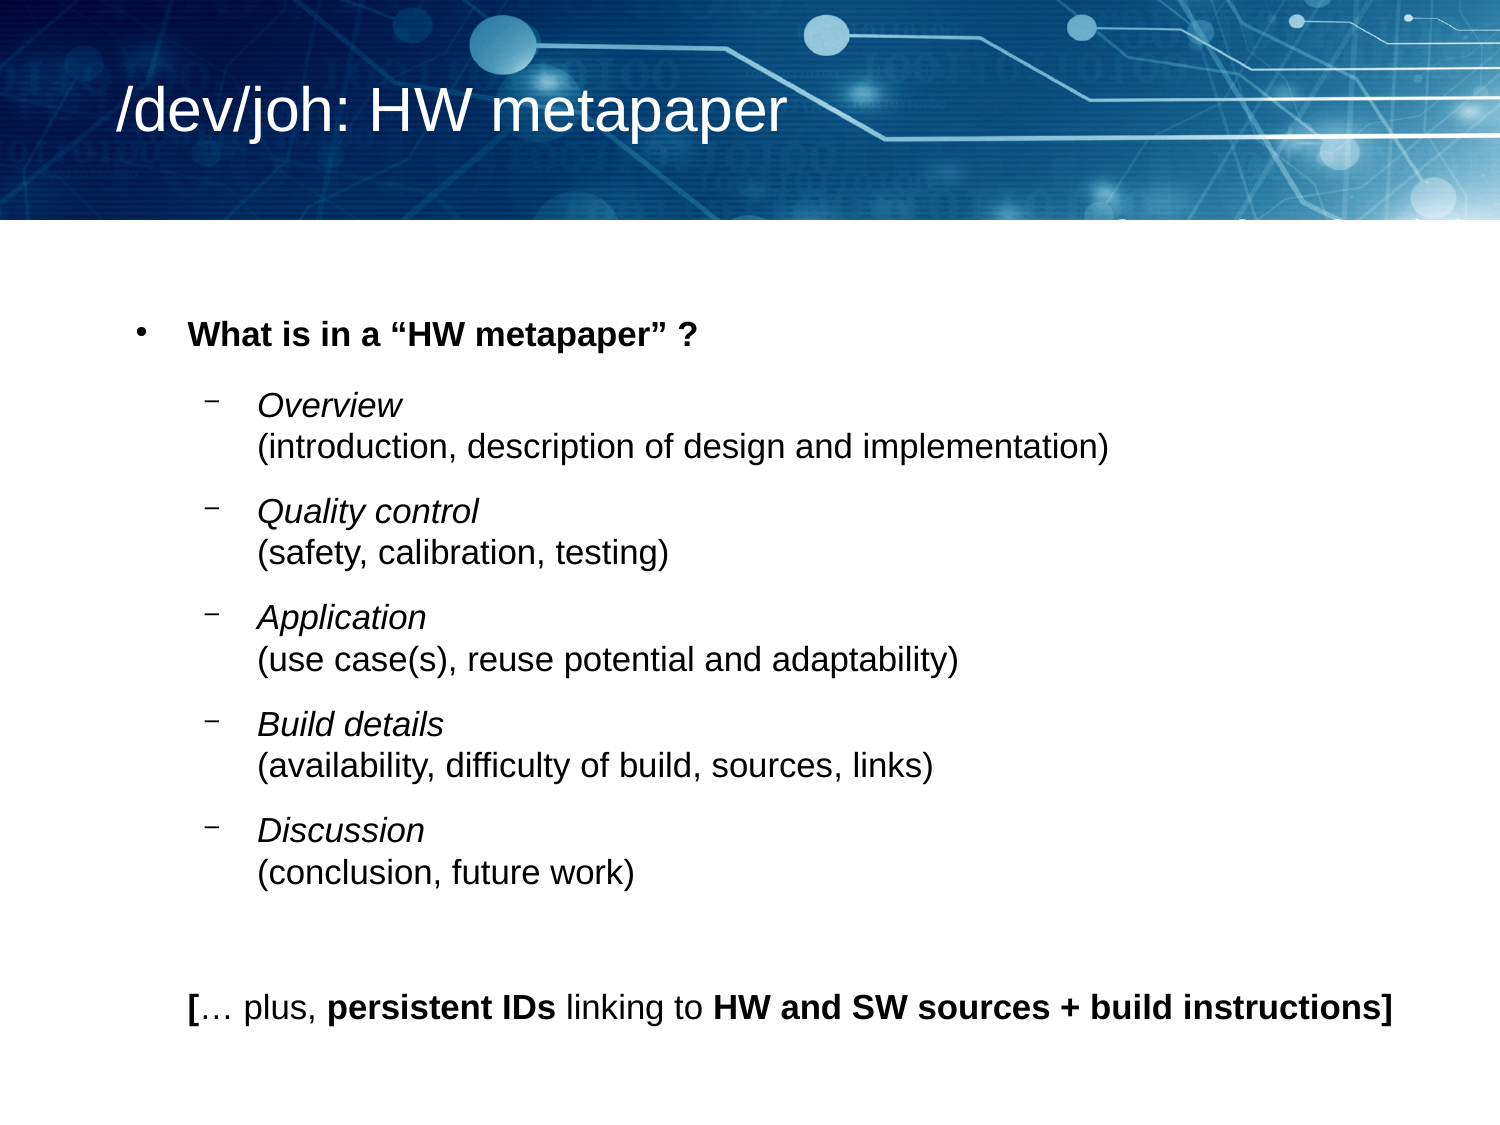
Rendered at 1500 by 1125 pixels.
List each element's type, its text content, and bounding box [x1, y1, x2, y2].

title /dev/joh: HW metapaper [101, 2, 1395, 220]
list What is in a “HW metapaper” ? Overview (introduction, description of design and implementation) Quality control (safety, calibration, testing) Application (use case(s), reuse potential and adaptability) Build details (availability, difficulty of build, sources, links) Discussion (conclusion, future work) [… plus, persistent IDs linking to HW and SW sources + build instructions] [103, 304, 1436, 1039]
picture [0, 0, 1500, 220]
